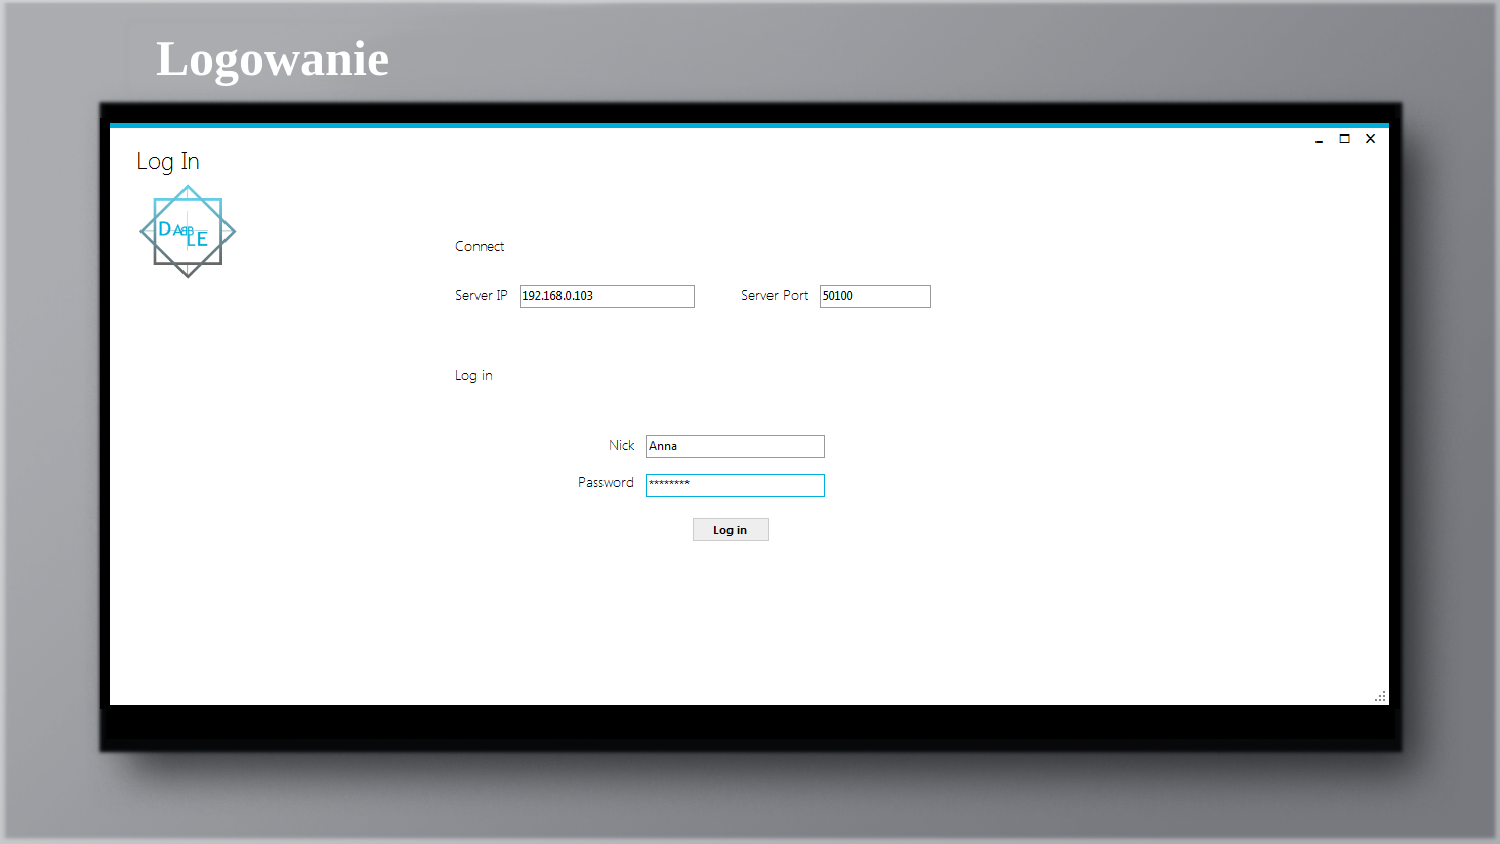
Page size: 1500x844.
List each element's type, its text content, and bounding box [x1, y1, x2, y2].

text_box Logowanie [141, 23, 1382, 118]
picture [0, 0, 1500, 844]
